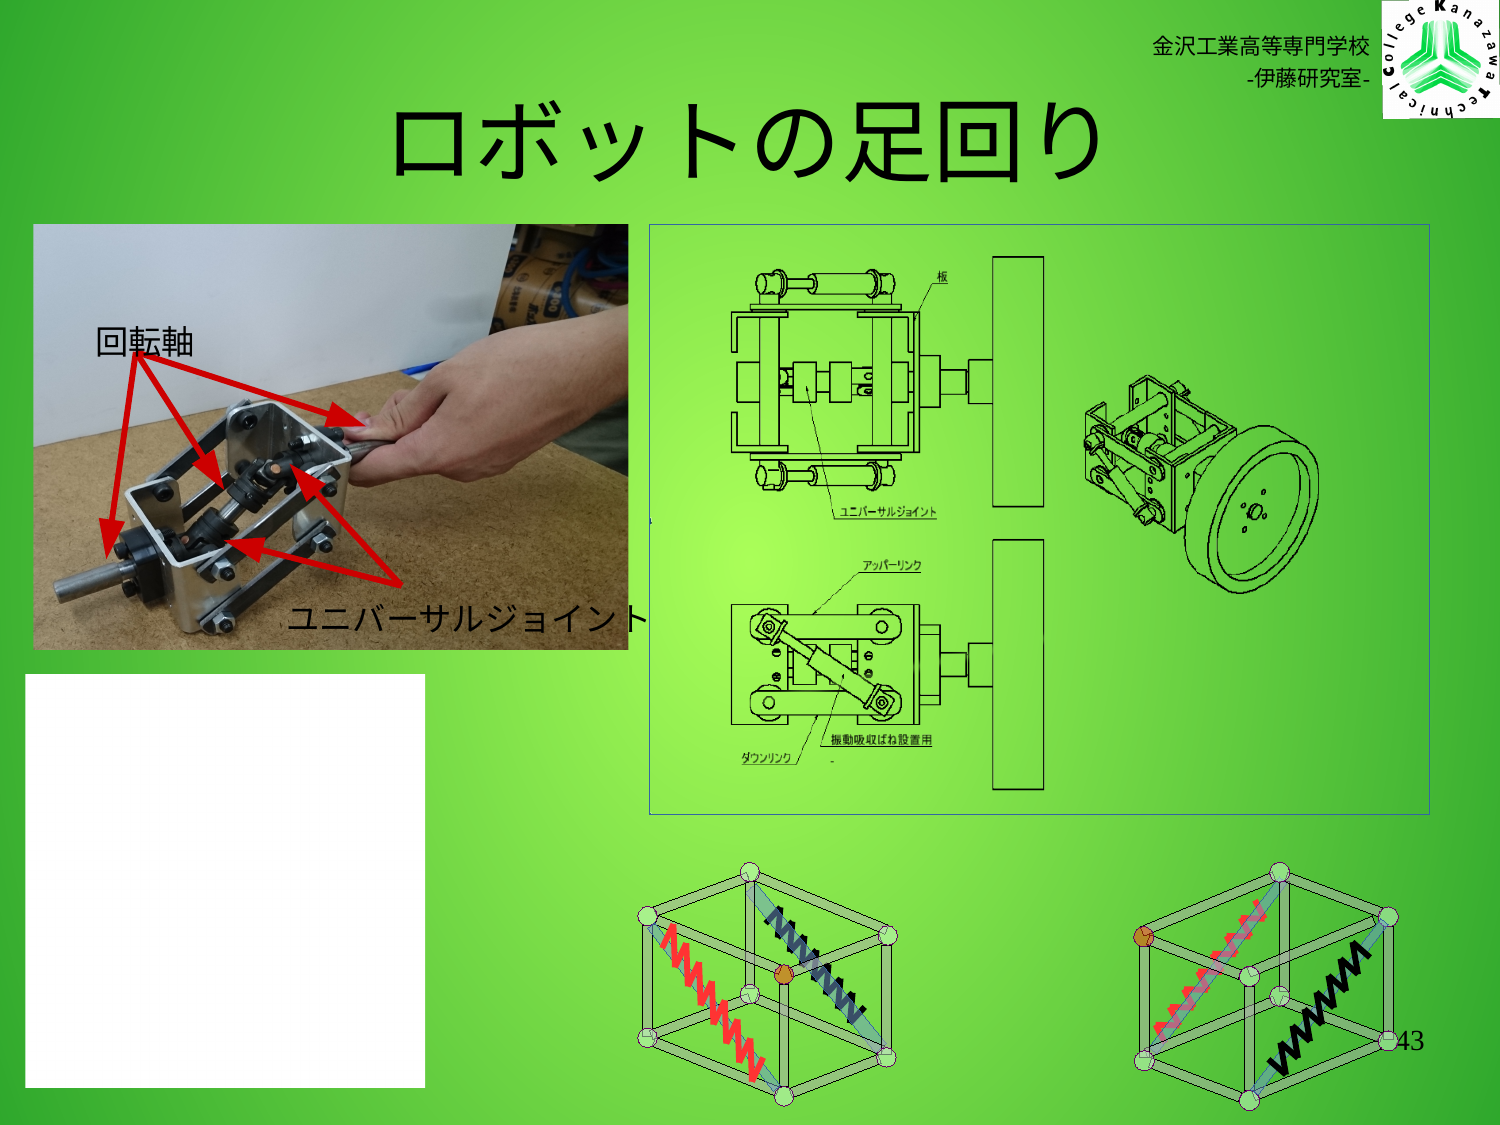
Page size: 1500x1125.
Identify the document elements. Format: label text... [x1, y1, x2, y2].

picture [25, 674, 426, 1088]
text_box 回転軸 [80, 308, 210, 357]
text_box ユニバーサルジョイント [271, 585, 622, 635]
title ロボットの足回り [75, 42, 1426, 229]
text_box [637, 862, 898, 1107]
text_box [1133, 862, 1399, 1111]
picture [1382, 0, 1500, 118]
picture [649, 224, 1430, 815]
picture [33, 224, 629, 650]
